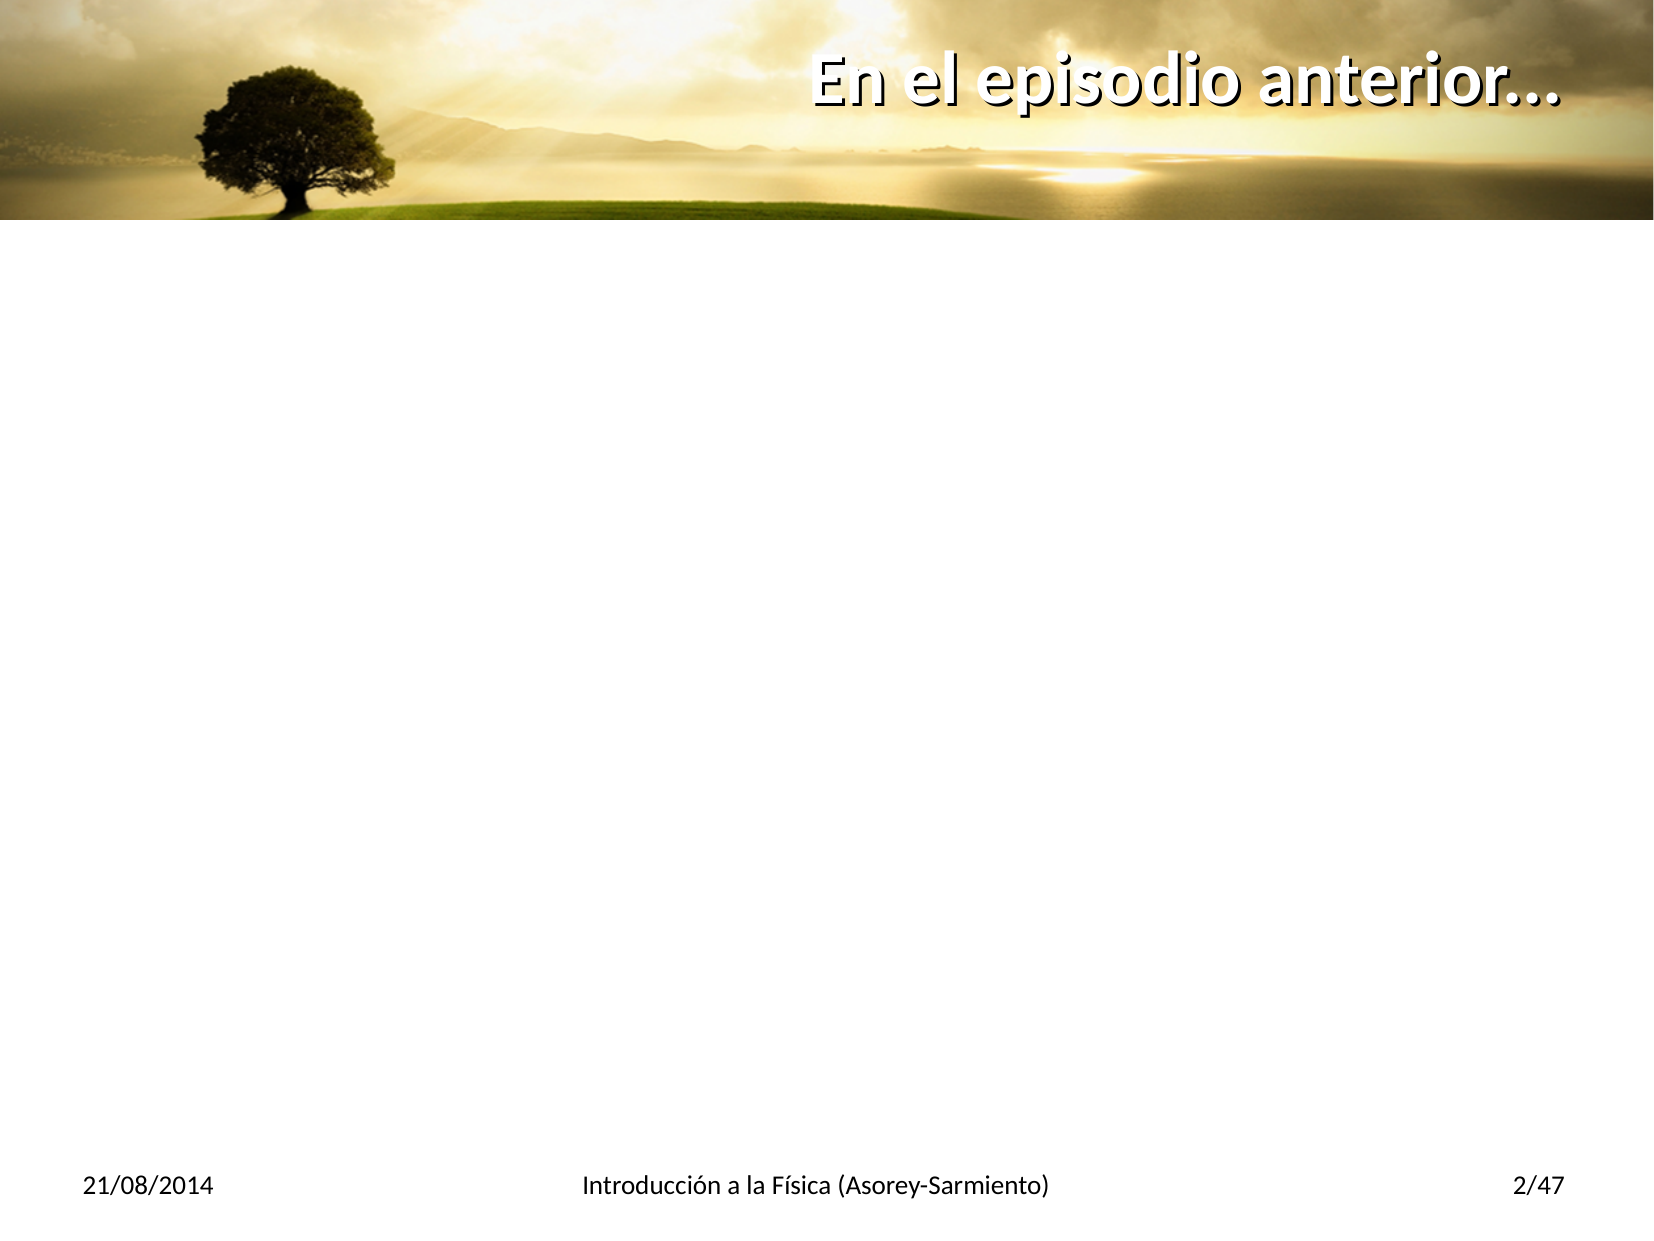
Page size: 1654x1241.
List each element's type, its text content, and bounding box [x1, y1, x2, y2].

title En el episodio anterior... [75, 19, 1564, 151]
picture [0, 0, 1654, 220]
